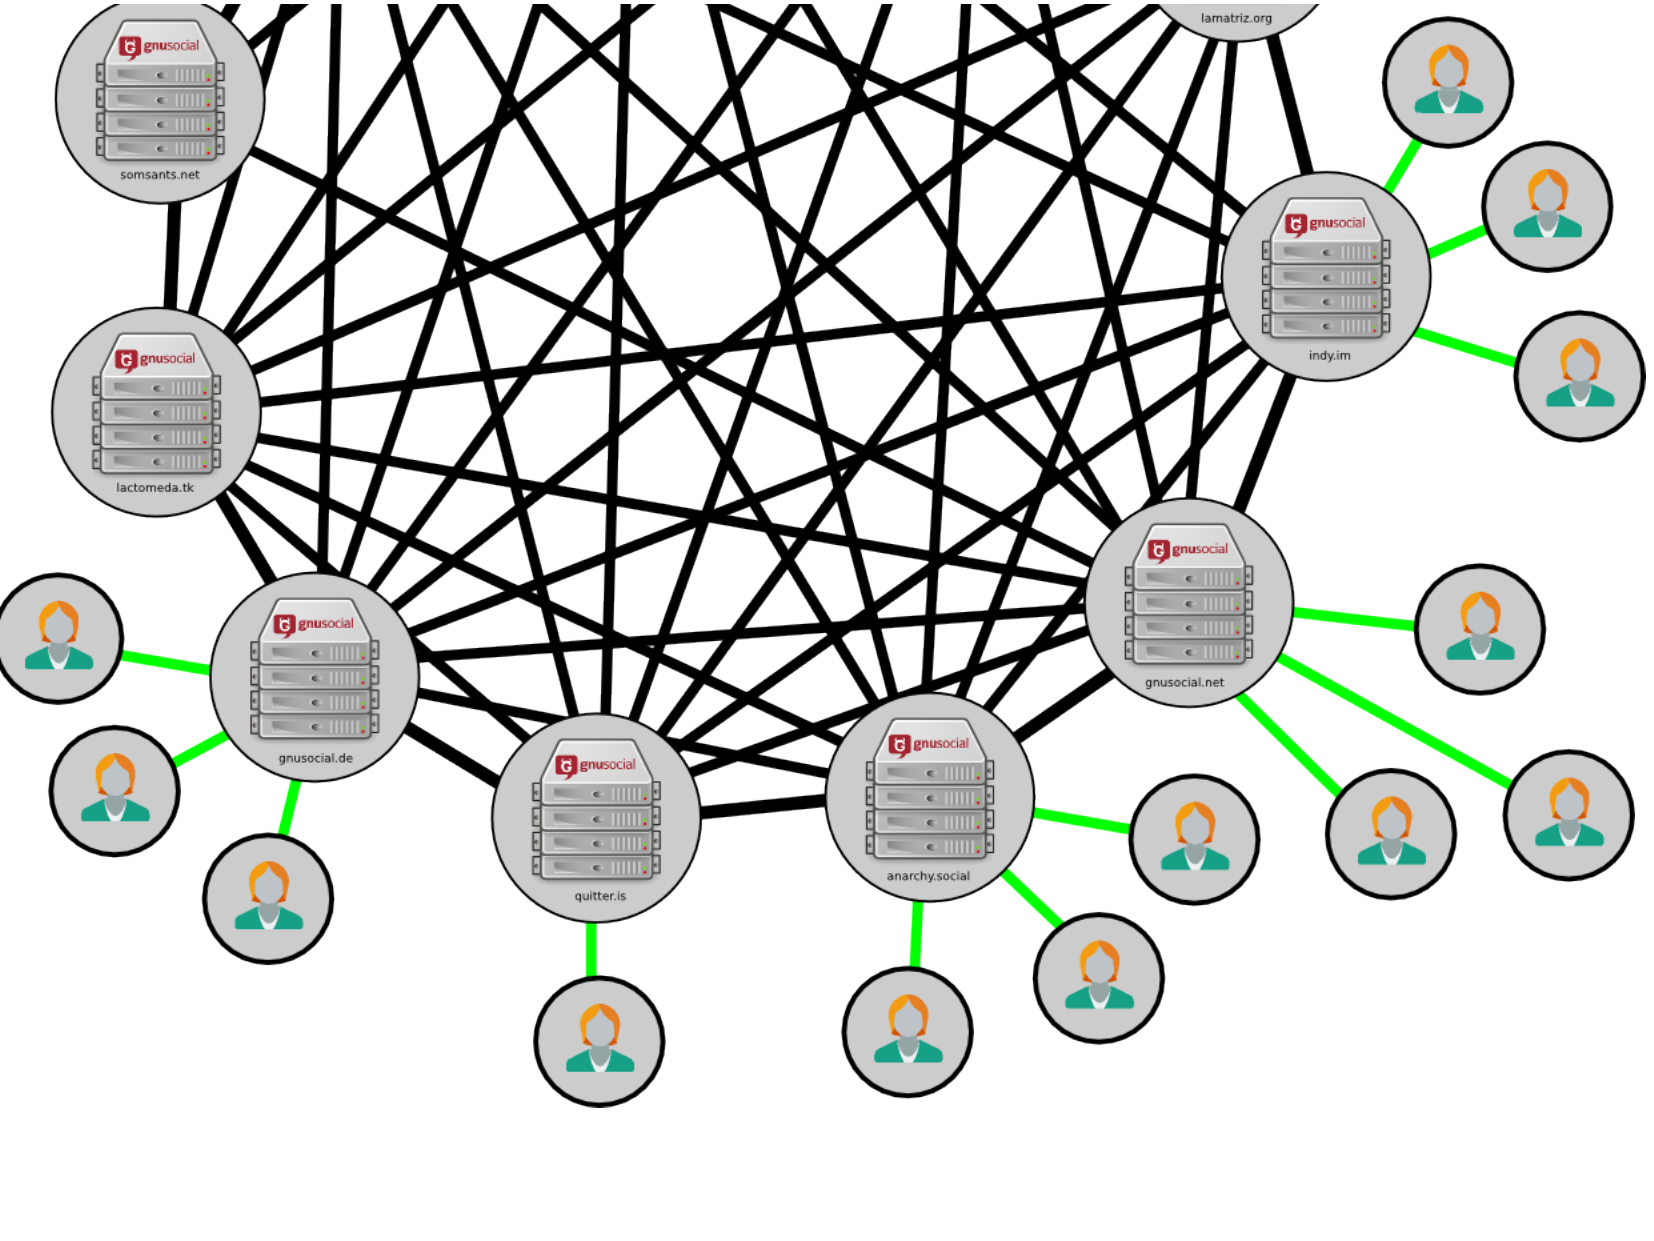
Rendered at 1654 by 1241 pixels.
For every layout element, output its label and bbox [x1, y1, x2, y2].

picture [0, 4, 1646, 1108]
